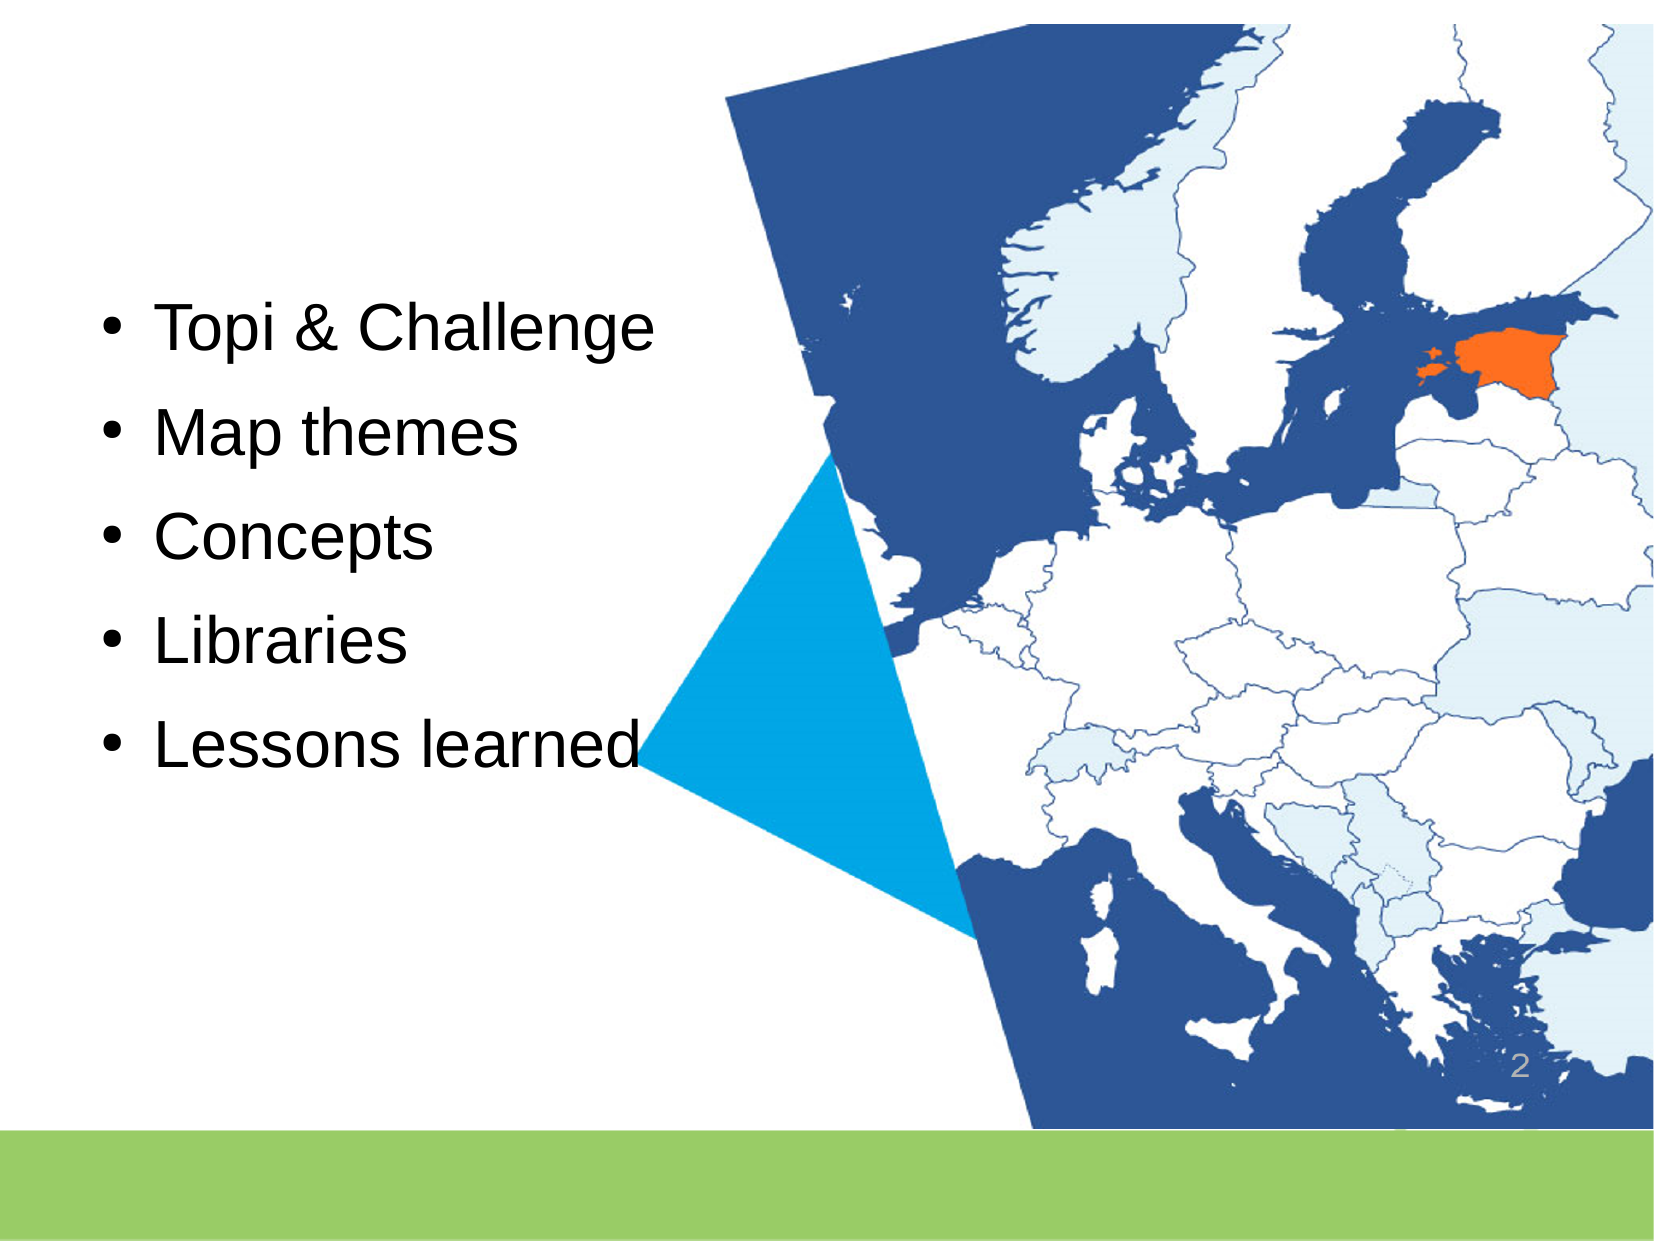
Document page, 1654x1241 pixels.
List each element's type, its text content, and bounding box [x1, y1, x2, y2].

picture [0, 0, 1654, 1241]
list Topi & Challenge Map themes Concepts Libraries Lessons learned [82, 290, 1126, 1129]
